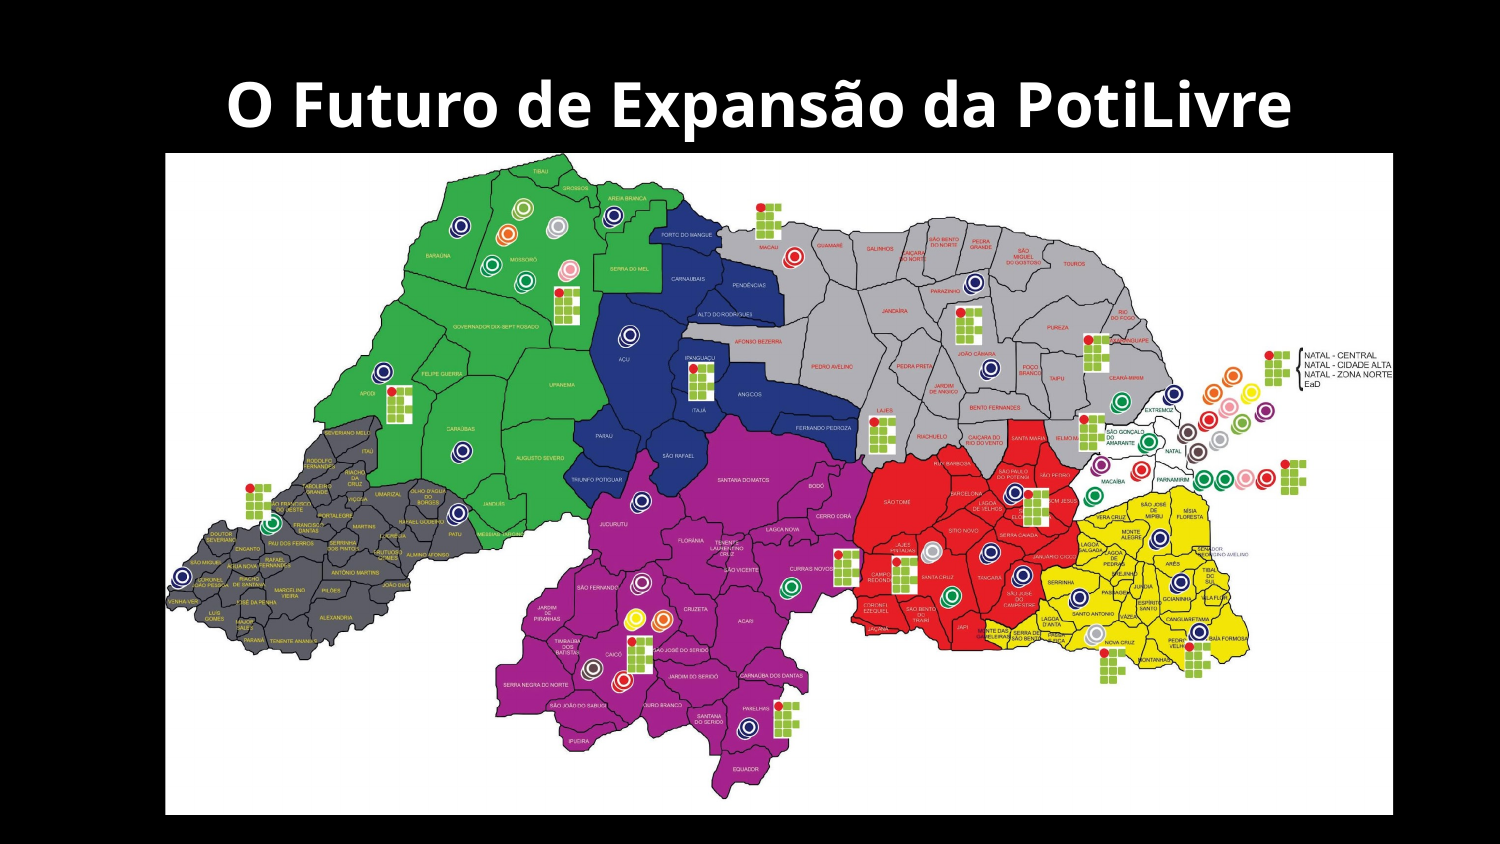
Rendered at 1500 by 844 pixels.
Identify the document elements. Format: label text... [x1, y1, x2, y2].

text_box O Futuro de Expansão da PotiLivre [12, 0, 1492, 207]
picture [0, 0, 1500, 844]
text_box [165, 153, 1394, 815]
